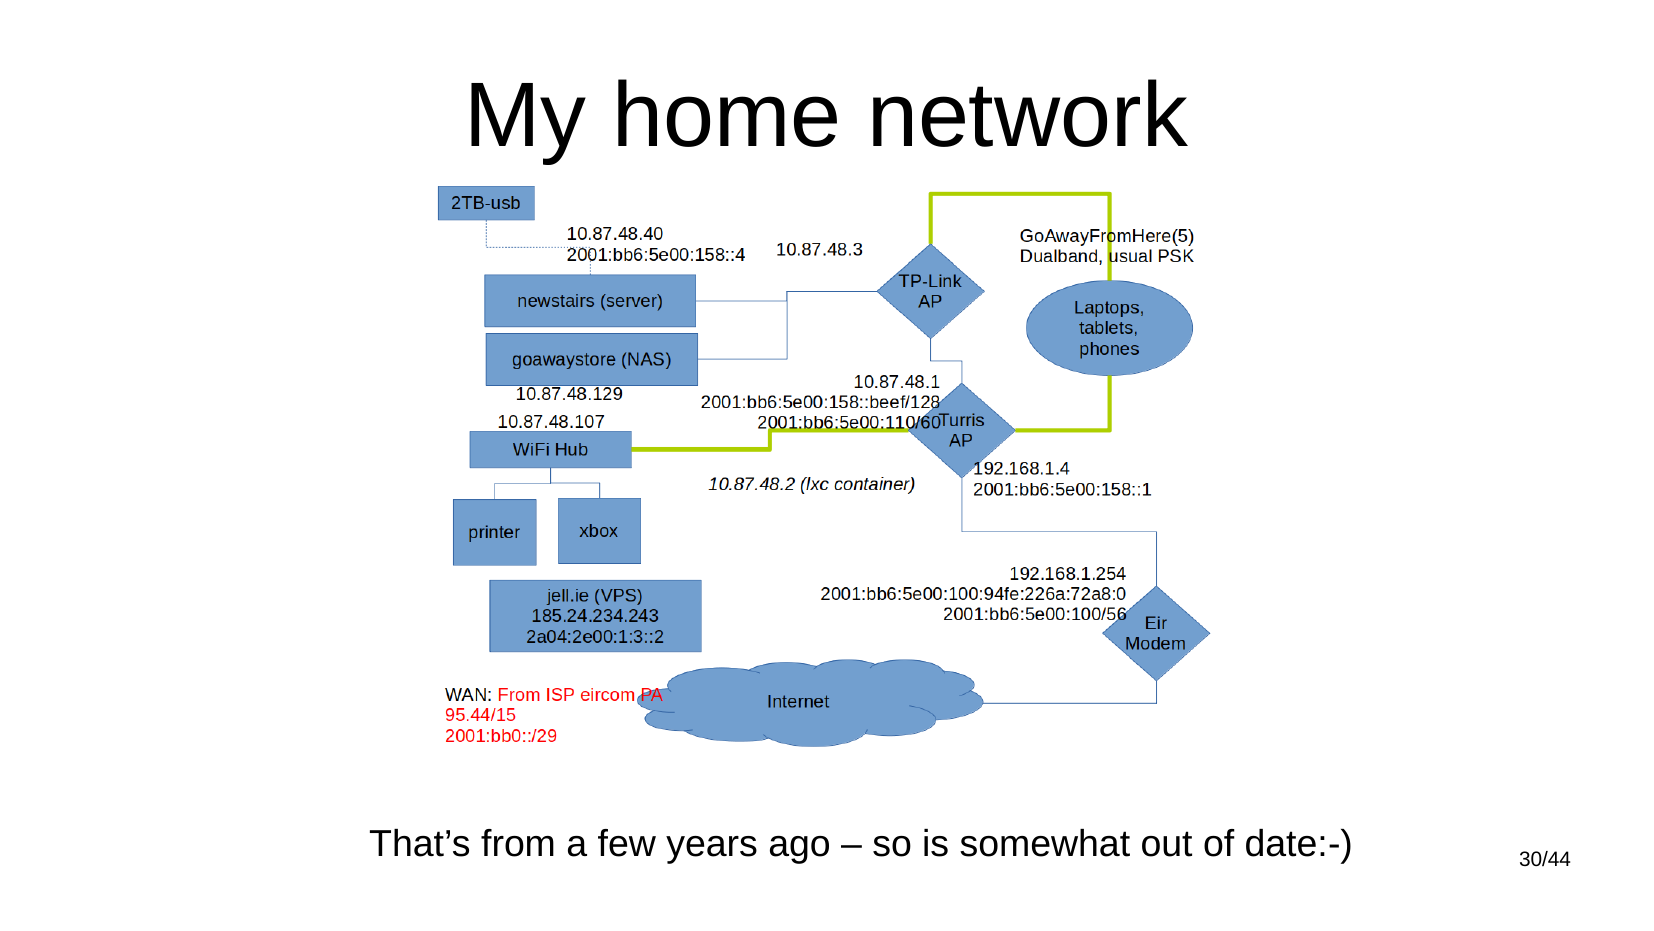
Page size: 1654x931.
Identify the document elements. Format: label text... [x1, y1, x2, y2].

picture [425, 165, 1218, 756]
text_box That’s from a few years ago – so is somewhat out of date:-) [354, 814, 1369, 872]
title My home network [82, 37, 1571, 193]
